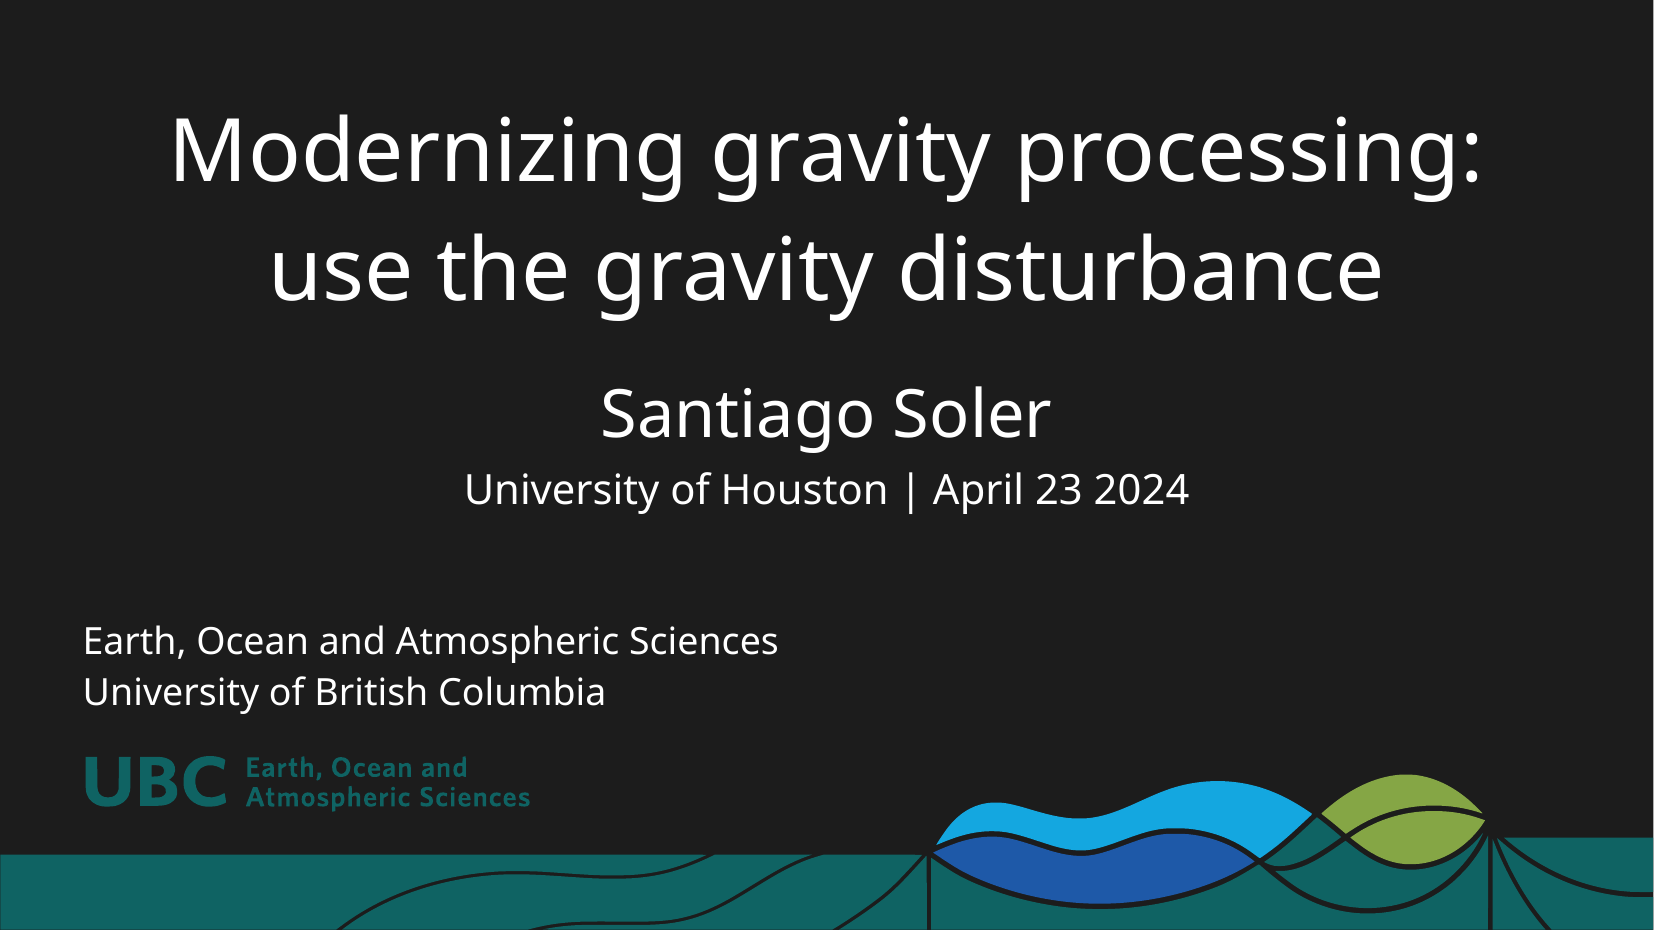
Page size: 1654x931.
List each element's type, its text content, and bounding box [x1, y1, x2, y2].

subtitle Modernizing gravity processing: use the gravity disturbance [82, 29, 1571, 355]
text_box Santiago Soler [82, 355, 1571, 406]
text_box Earth, Ocean and Atmospheric Sciences University of British Columbia [82, 583, 1571, 747]
text_box University of Houston | April 23 2024 [82, 406, 1571, 570]
picture [0, 755, 1654, 931]
